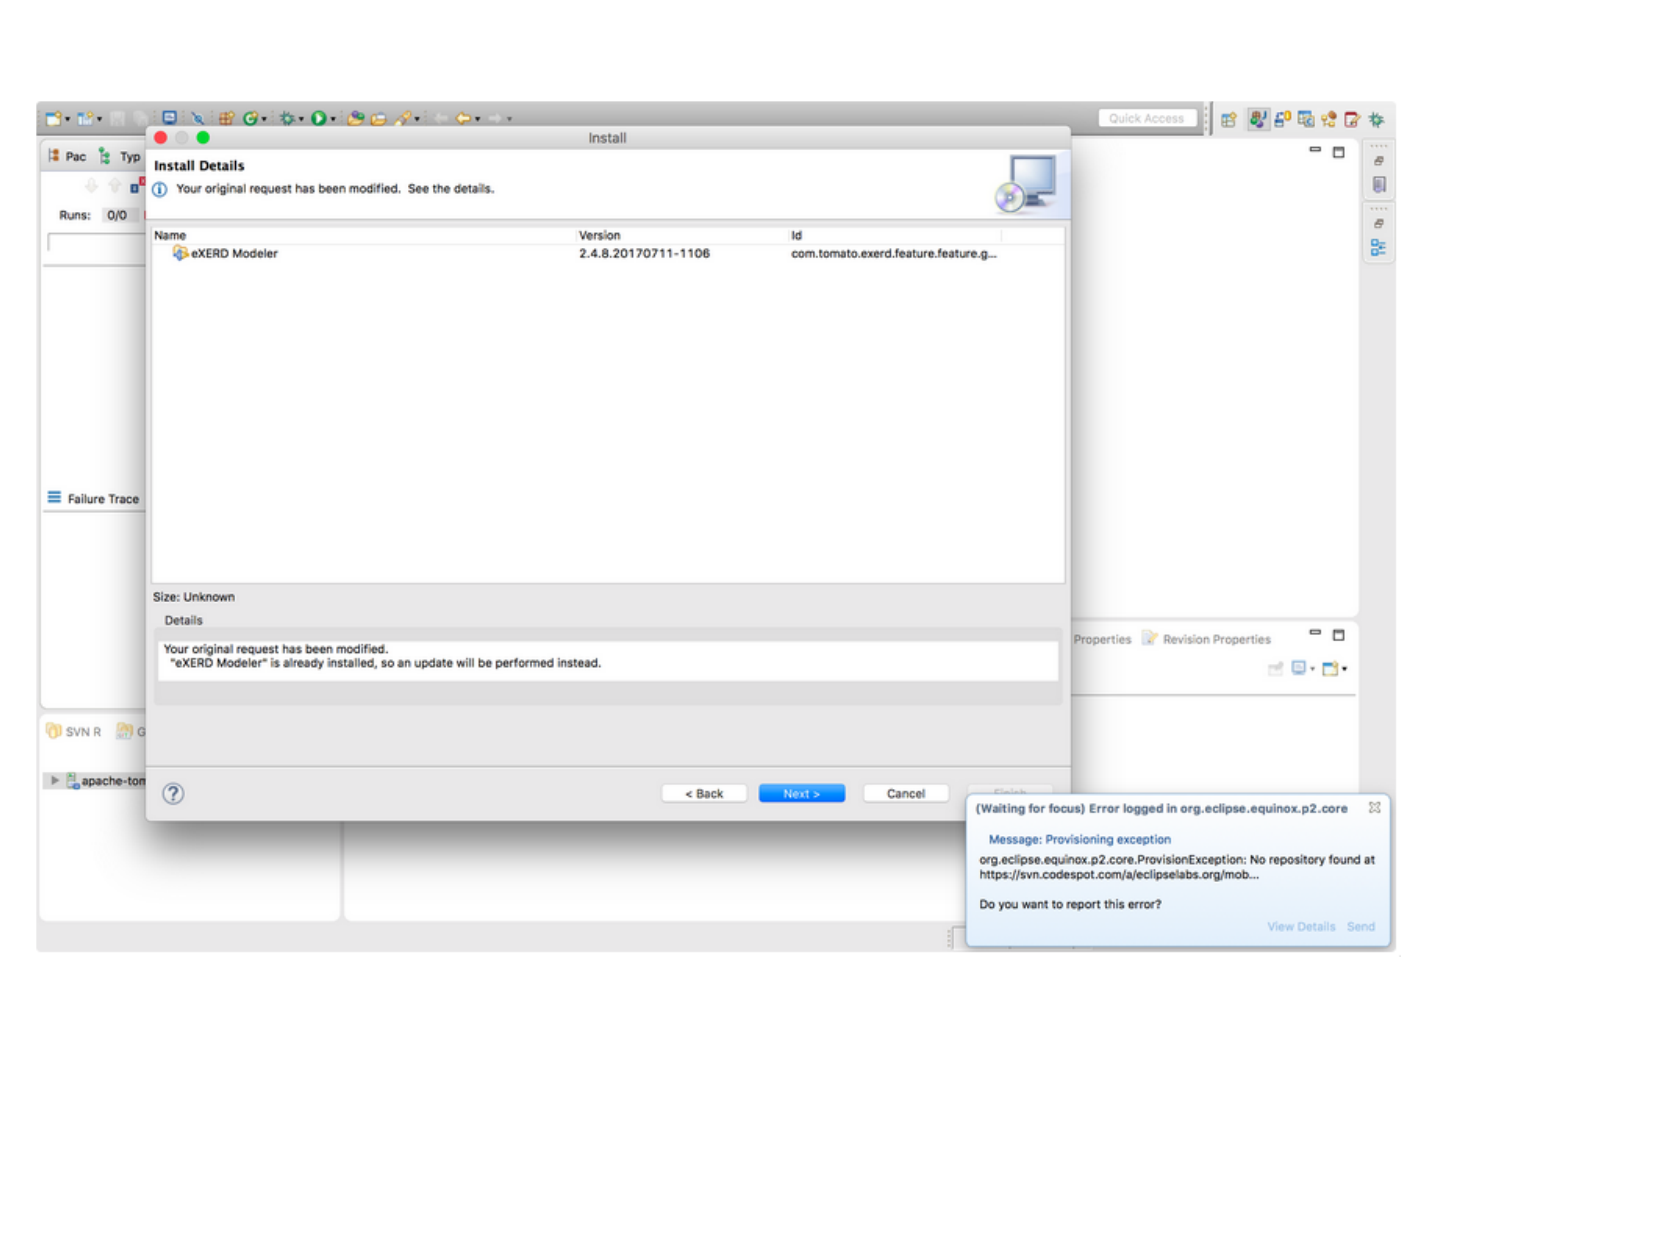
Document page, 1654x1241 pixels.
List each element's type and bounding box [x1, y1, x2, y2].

picture [35, 100, 1401, 957]
